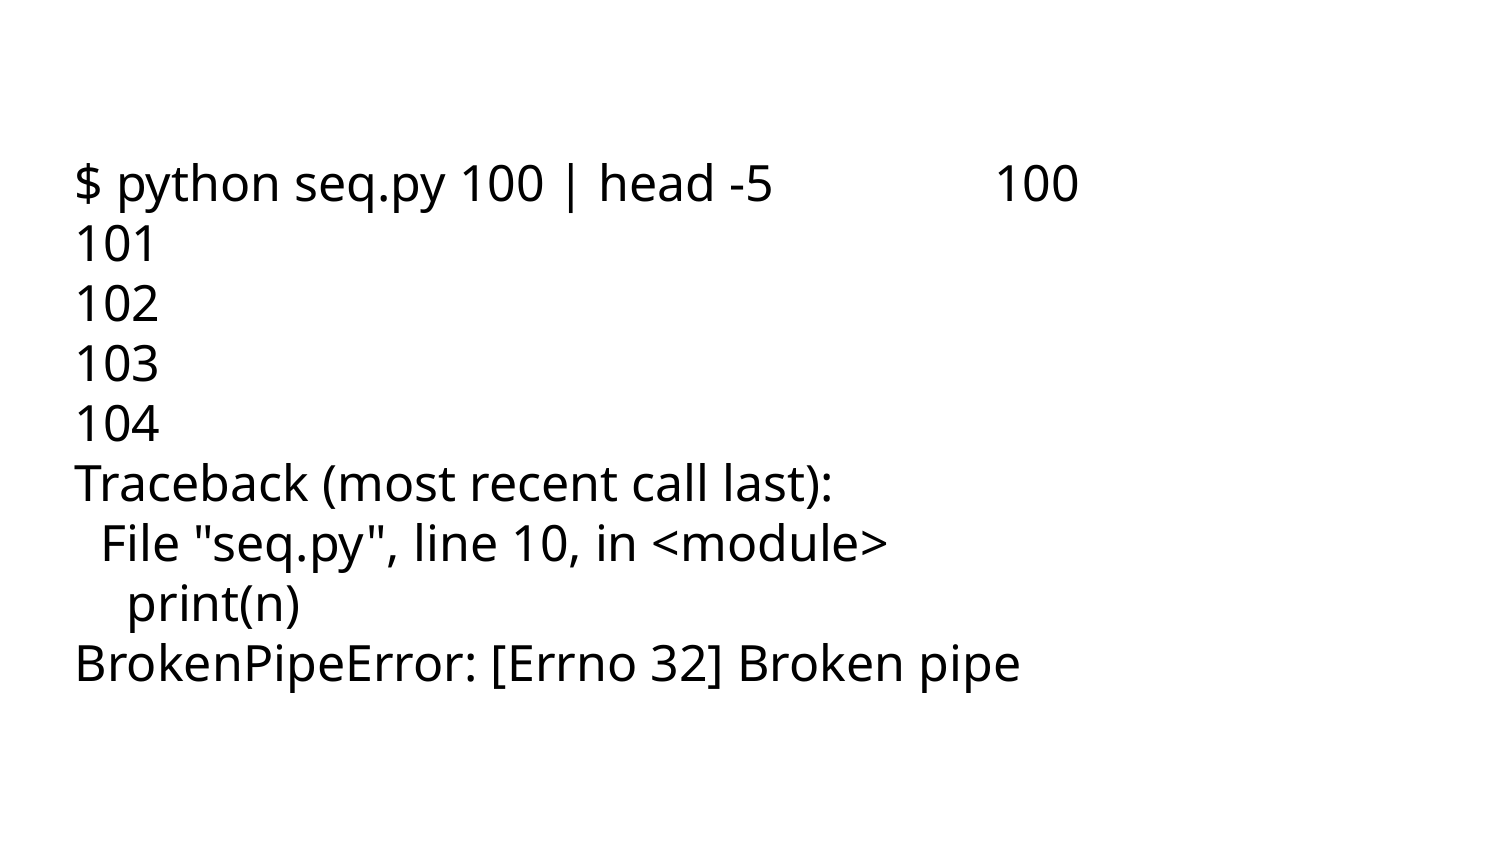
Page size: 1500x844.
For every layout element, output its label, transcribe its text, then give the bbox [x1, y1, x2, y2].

title $ python seq.py 100 | head -5 100 101 102 103 104 Traceback (most recent call last): File "seq.py", line 10, in <module> print(n) BrokenPipeError: [Errno 32] Broken pipe [59, 44, 1441, 799]
